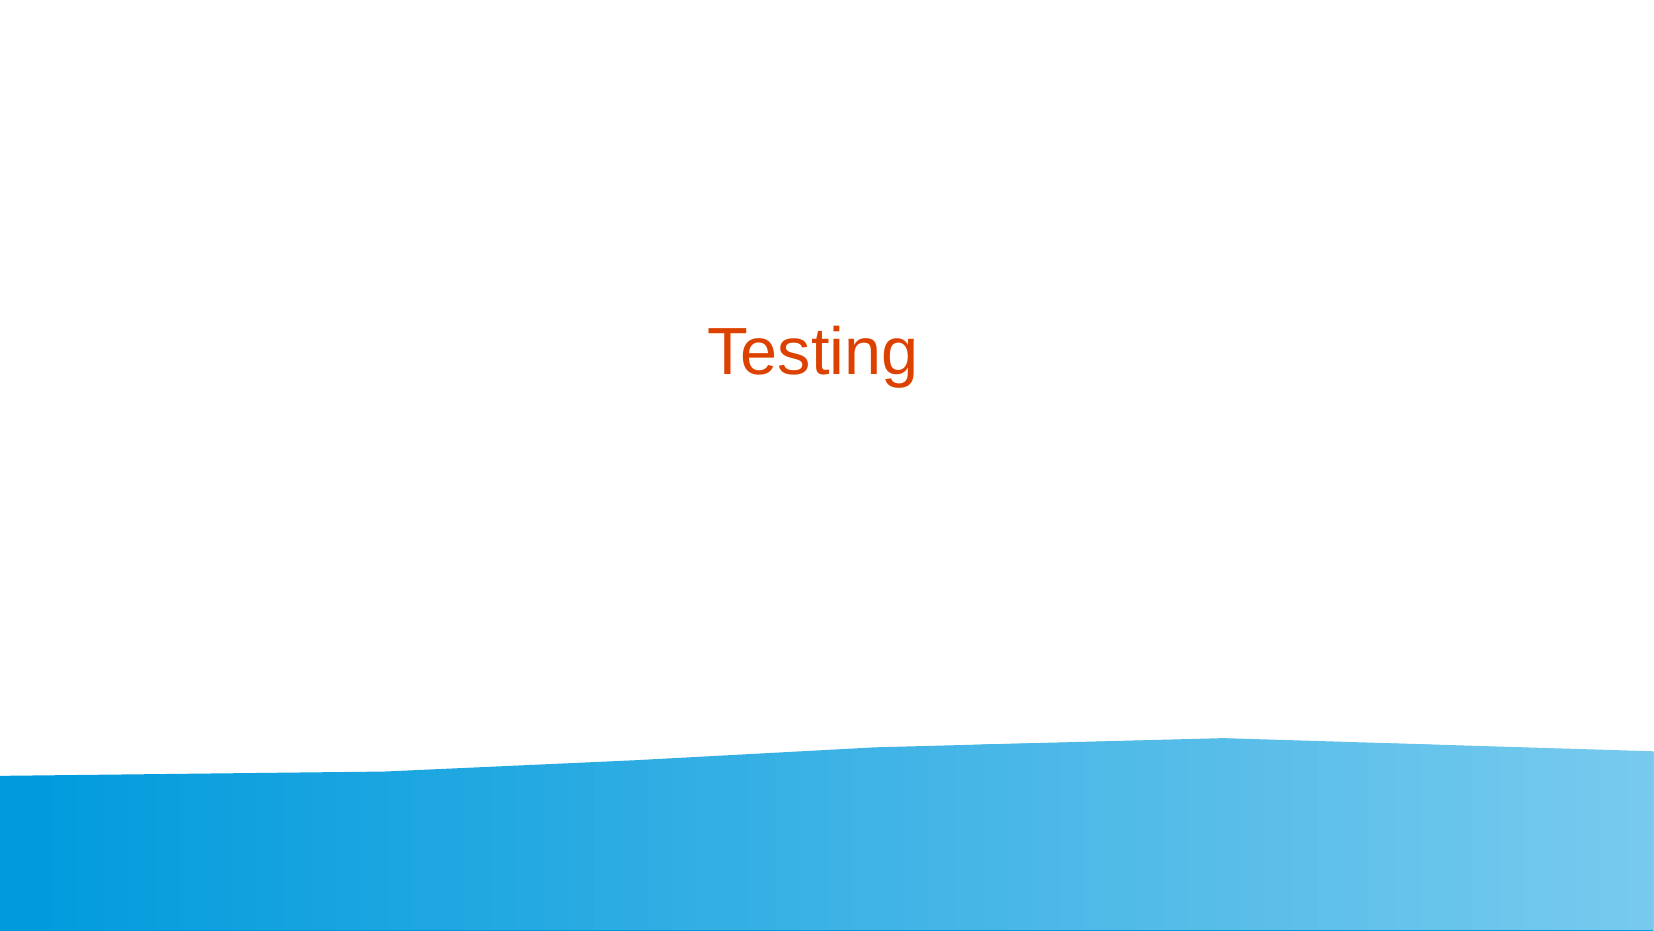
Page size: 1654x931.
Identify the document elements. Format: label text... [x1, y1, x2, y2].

title Testing [75, 262, 1552, 440]
